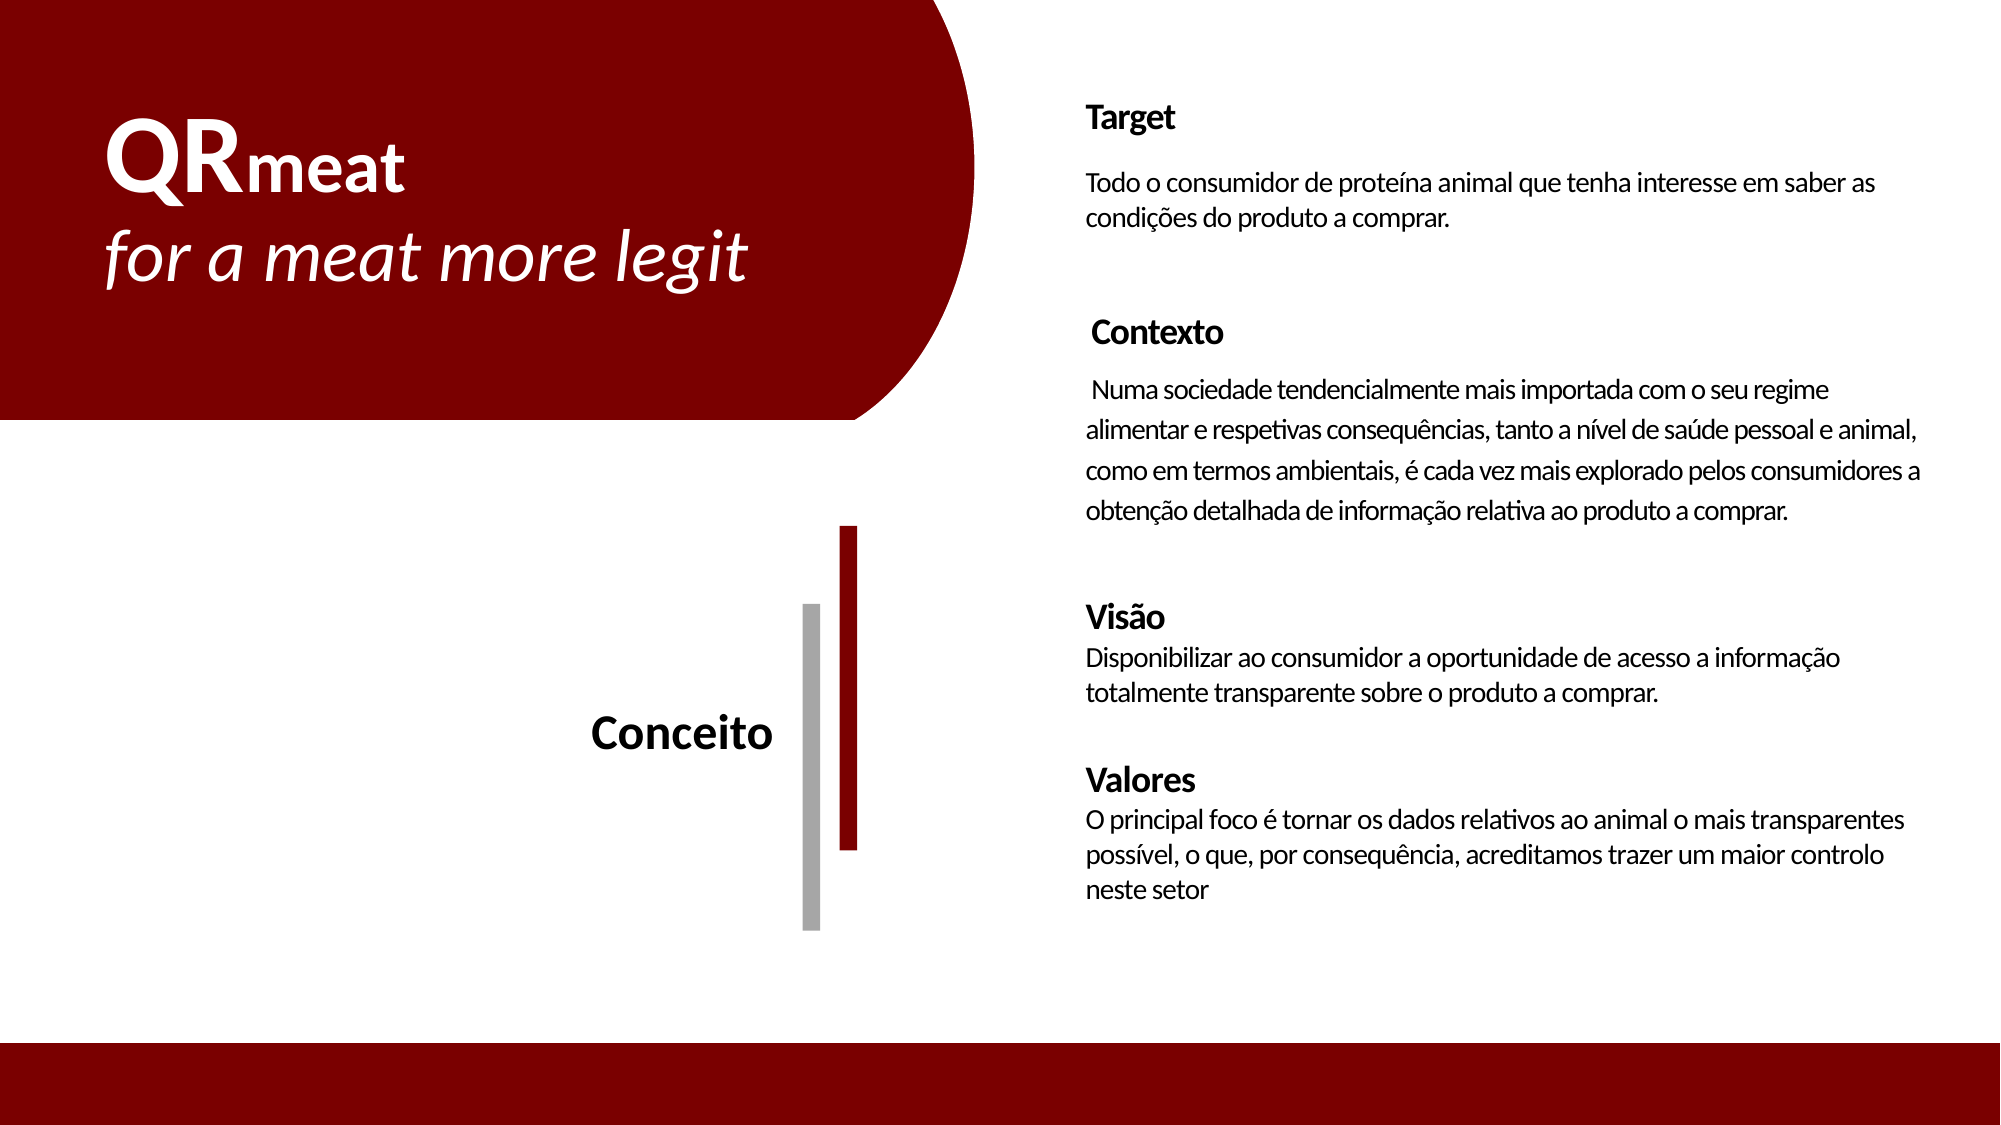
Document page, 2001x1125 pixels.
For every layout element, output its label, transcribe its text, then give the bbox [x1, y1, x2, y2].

text_box Target Todo o consumidor de proteína animal que tenha interesse em saber as condições do produto a comprar. Contexto Numa sociedade tendencialmente mais importada com o seu regime alimentar e respetivas consequências, tanto a nível de saúde pessoal e animal, como em termos ambientais, é cada vez mais explorado pelos consumidores a obtenção detalhada de informação relativa ao produto a comprar. Visão Disponibilizar ao consumidor a oportunidade de acesso a informação totalmente transparente sobre o produto a comprar. Valores O principal foco é tornar os dados relativos ao animal o mais transparentes possível, o que, por consequência, acreditamos trazer um maior controlo neste setor [1083, 66, 1931, 913]
text_box [802, 603, 821, 691]
text_box [802, 768, 821, 931]
picture [0, 0, 974, 420]
text_box Conceito [576, 691, 858, 768]
title QRmeat for a meat more legit [89, 0, 795, 305]
text_box [0, 1043, 2000, 1125]
text_box [839, 768, 858, 851]
text_box [839, 525, 858, 691]
text_box [768, 0, 2000, 446]
